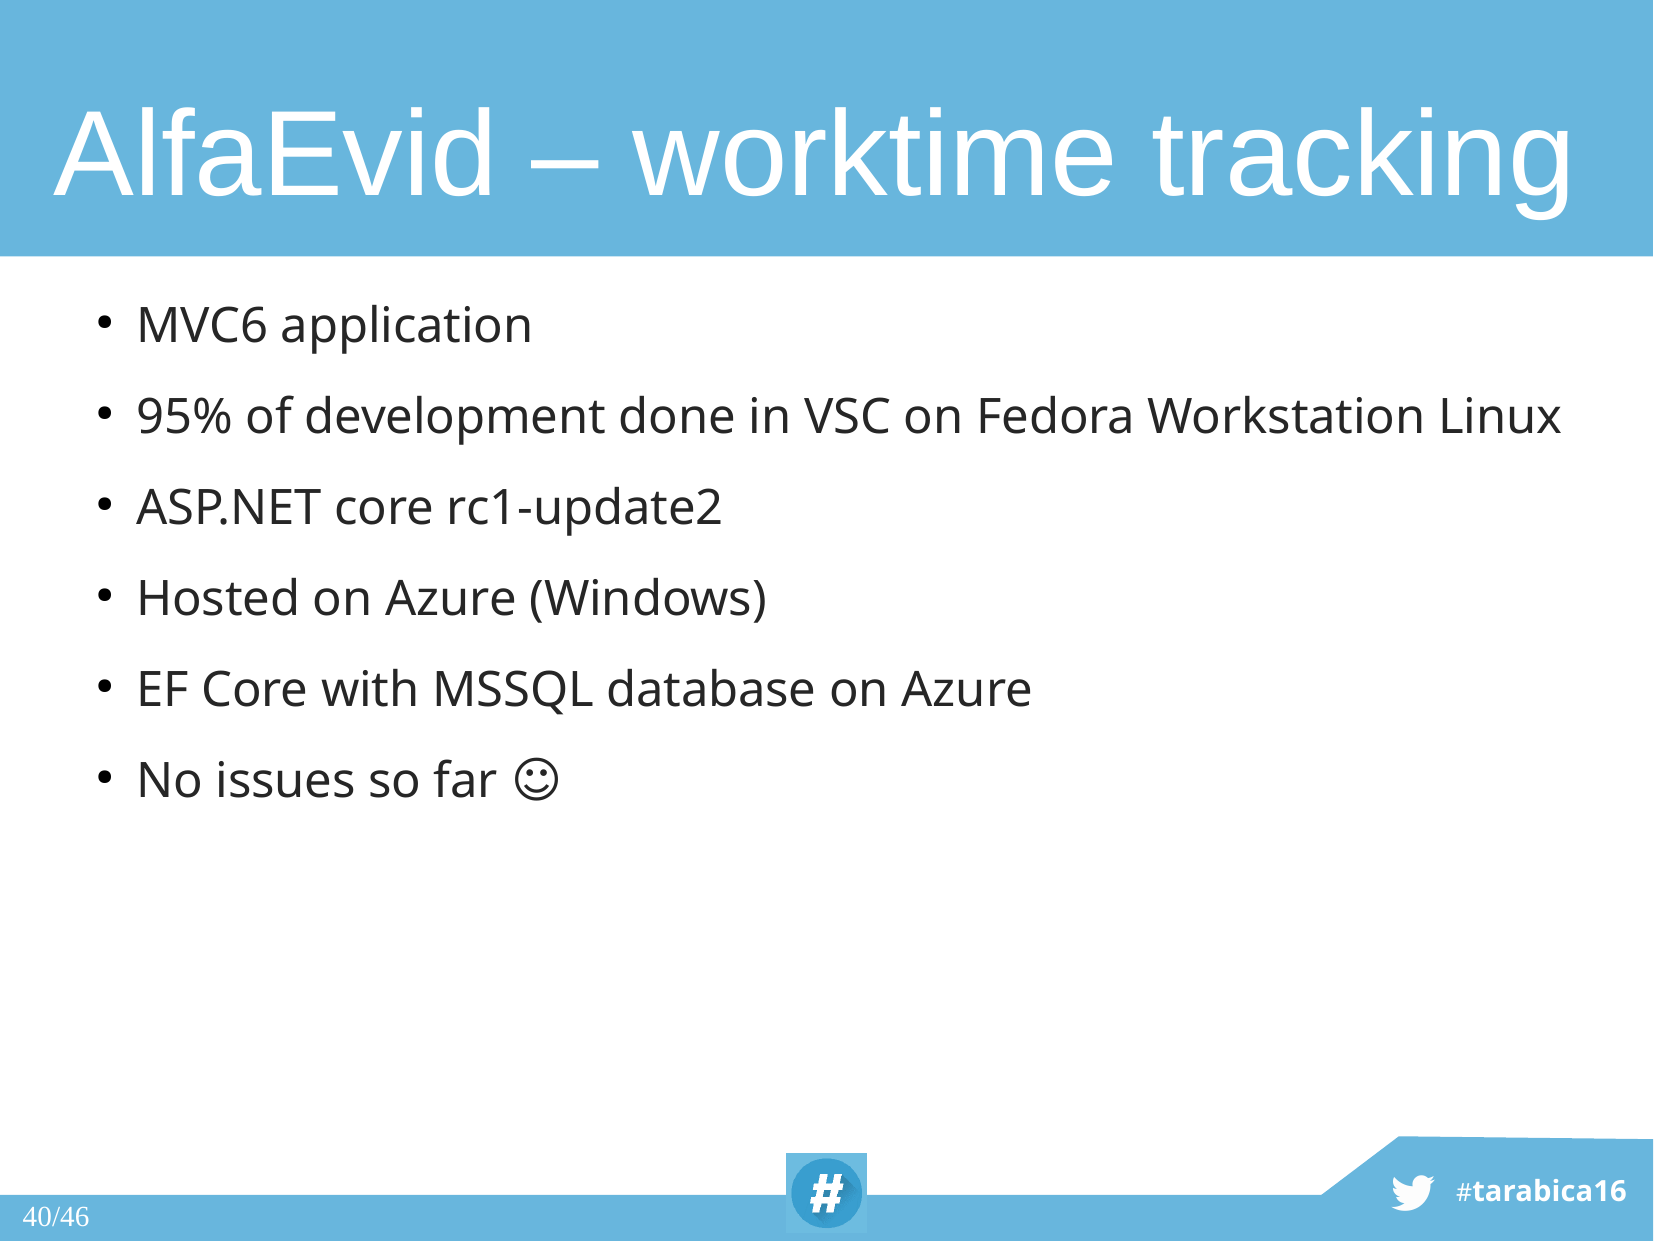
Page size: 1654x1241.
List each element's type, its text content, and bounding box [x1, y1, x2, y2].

list MVC6 application 95% of development done in VSC on Fedora Workstation Linux ASP.NET core rc1-update2 Hosted on Azure (Windows) EF Core with MSSQL database on Azure No issues so far ☺ [82, 290, 1571, 826]
picture [786, 1153, 867, 1233]
title AlfaEvid – worktime tracking [53, 49, 1600, 257]
picture [1378, 1158, 1448, 1228]
